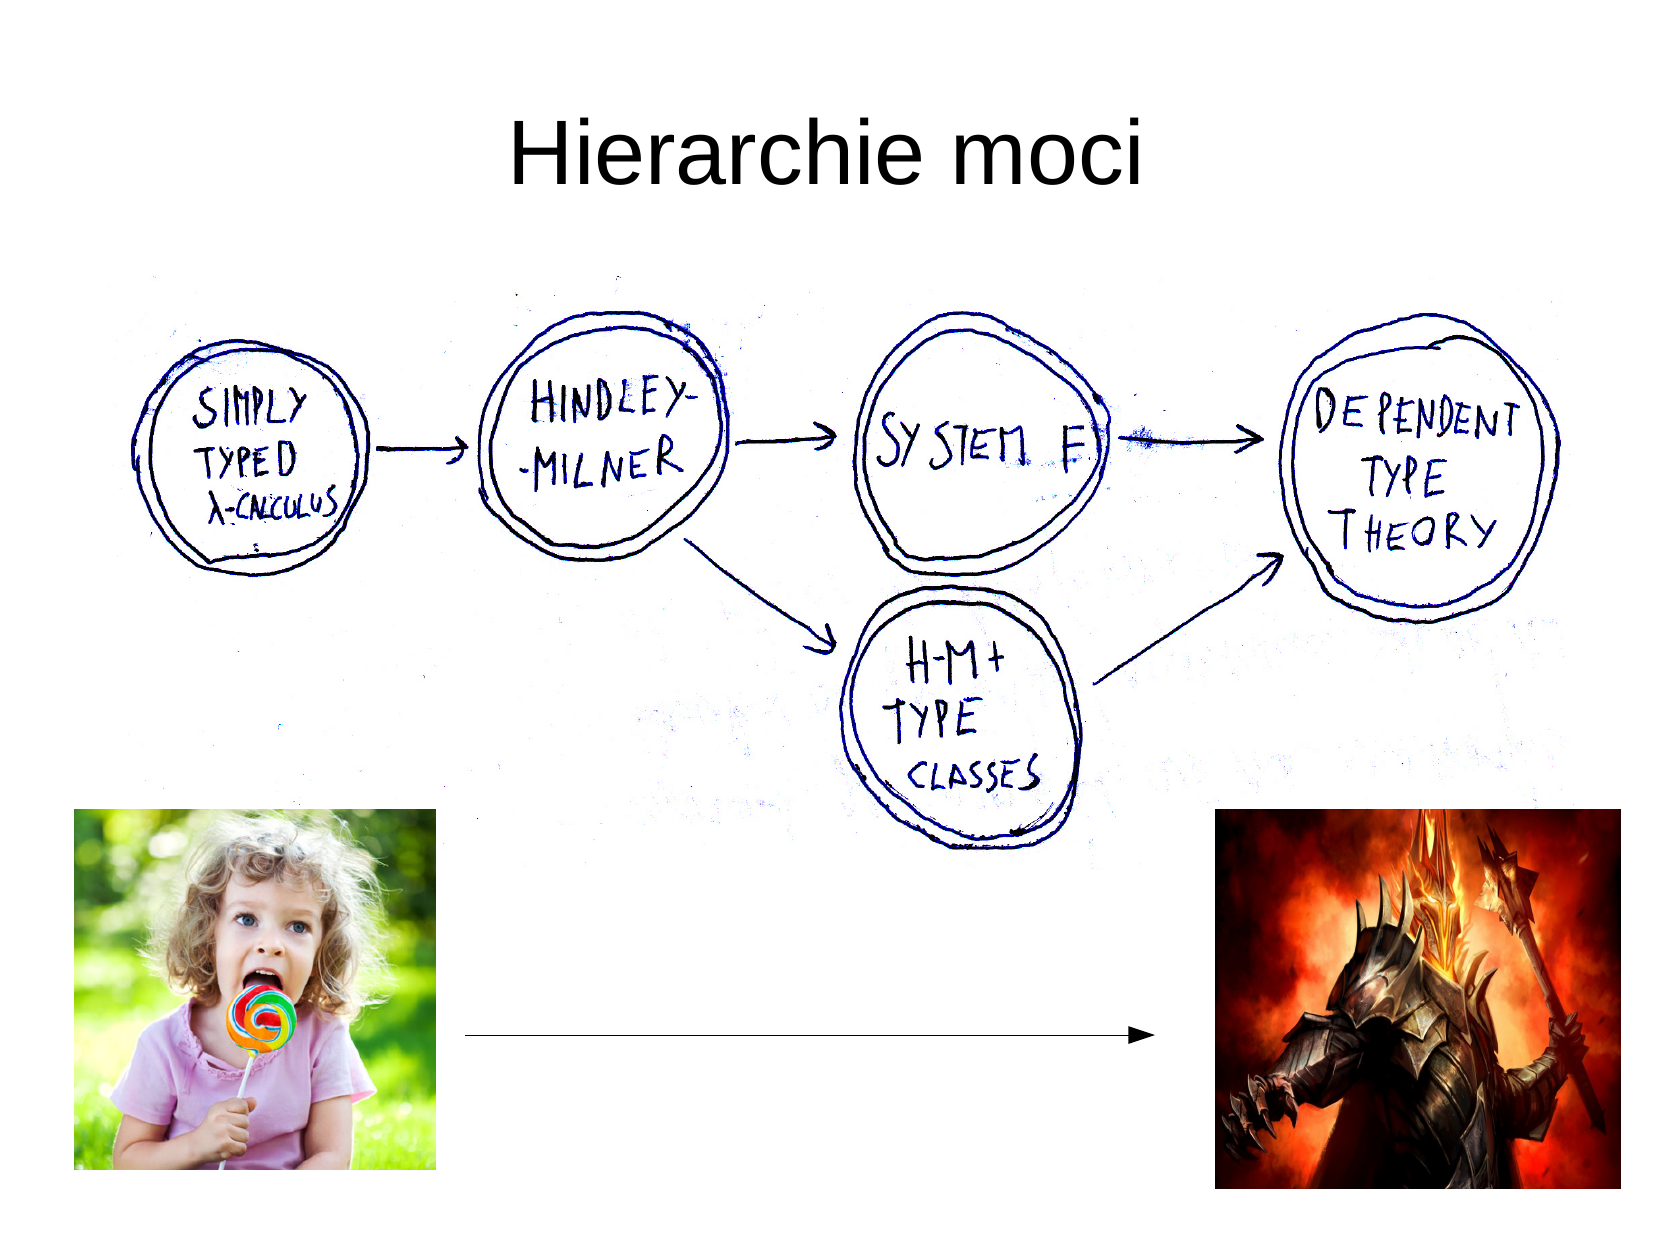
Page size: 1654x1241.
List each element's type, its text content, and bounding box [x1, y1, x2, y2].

title Hierarchie moci [82, 49, 1571, 257]
picture [74, 276, 1621, 1189]
